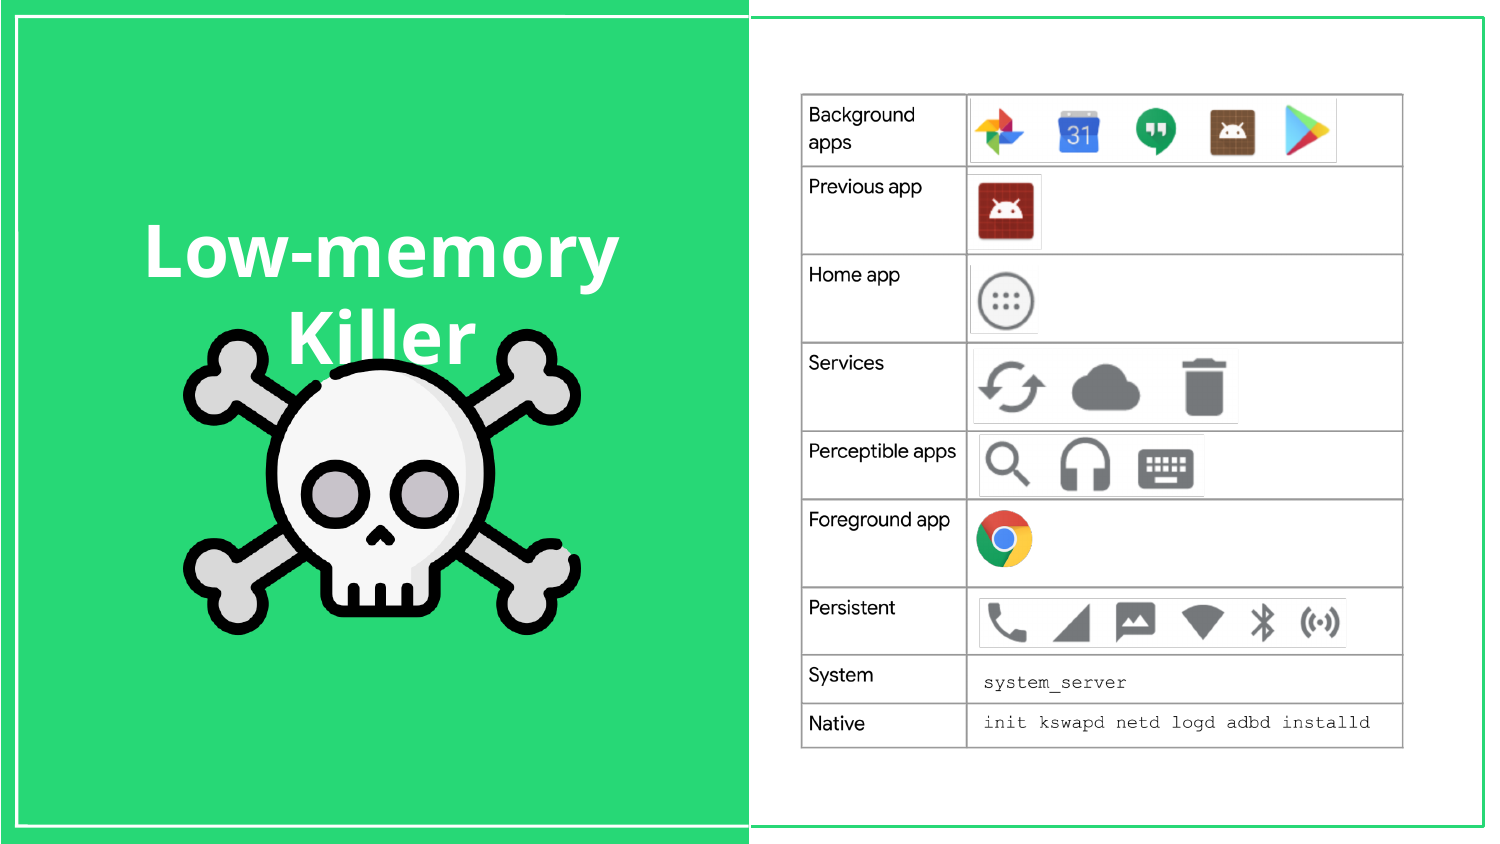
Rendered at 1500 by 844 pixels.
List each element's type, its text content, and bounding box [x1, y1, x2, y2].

picture [779, 78, 1423, 791]
picture [183, 283, 581, 680]
text_box [0, 0, 750, 844]
title Low-memory Killer [67, 189, 697, 284]
